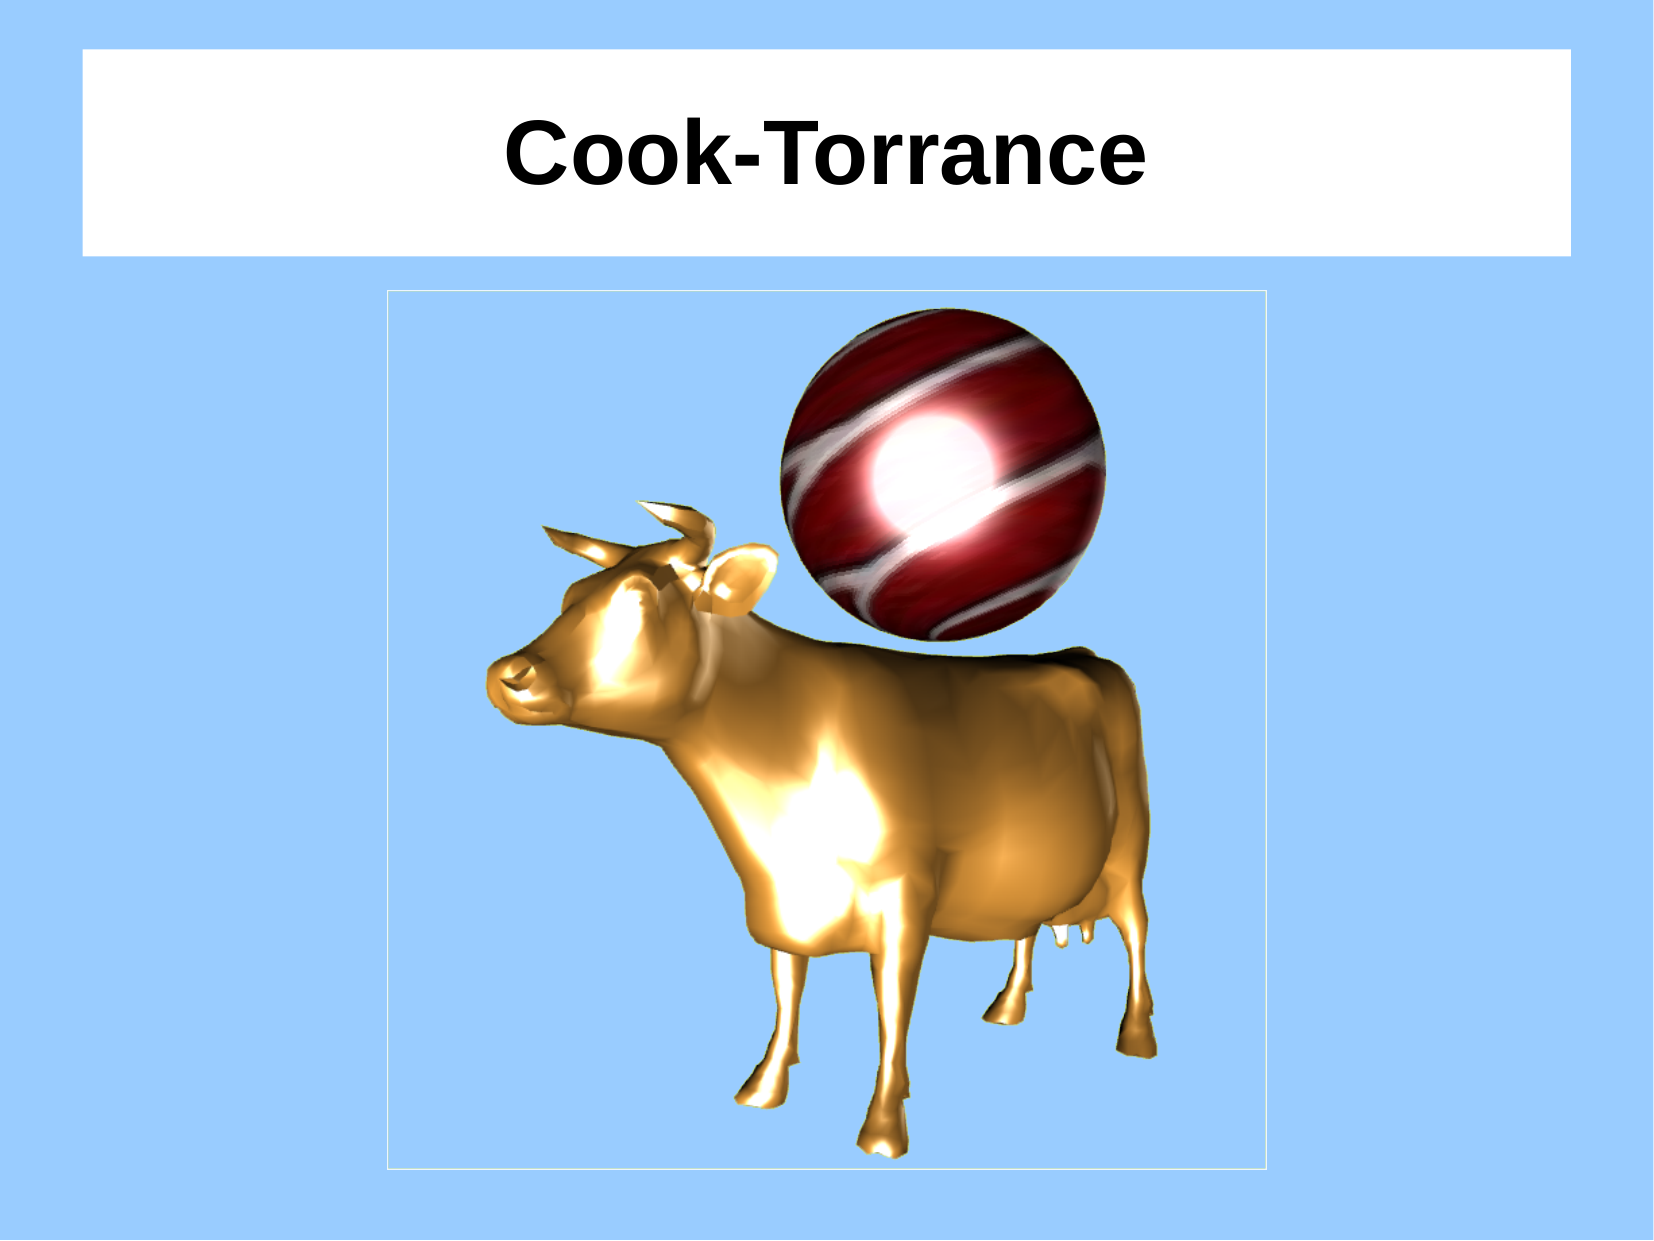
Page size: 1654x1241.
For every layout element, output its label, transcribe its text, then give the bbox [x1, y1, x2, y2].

title Cook-Torrance [82, 49, 1571, 257]
picture [387, 290, 1267, 1170]
